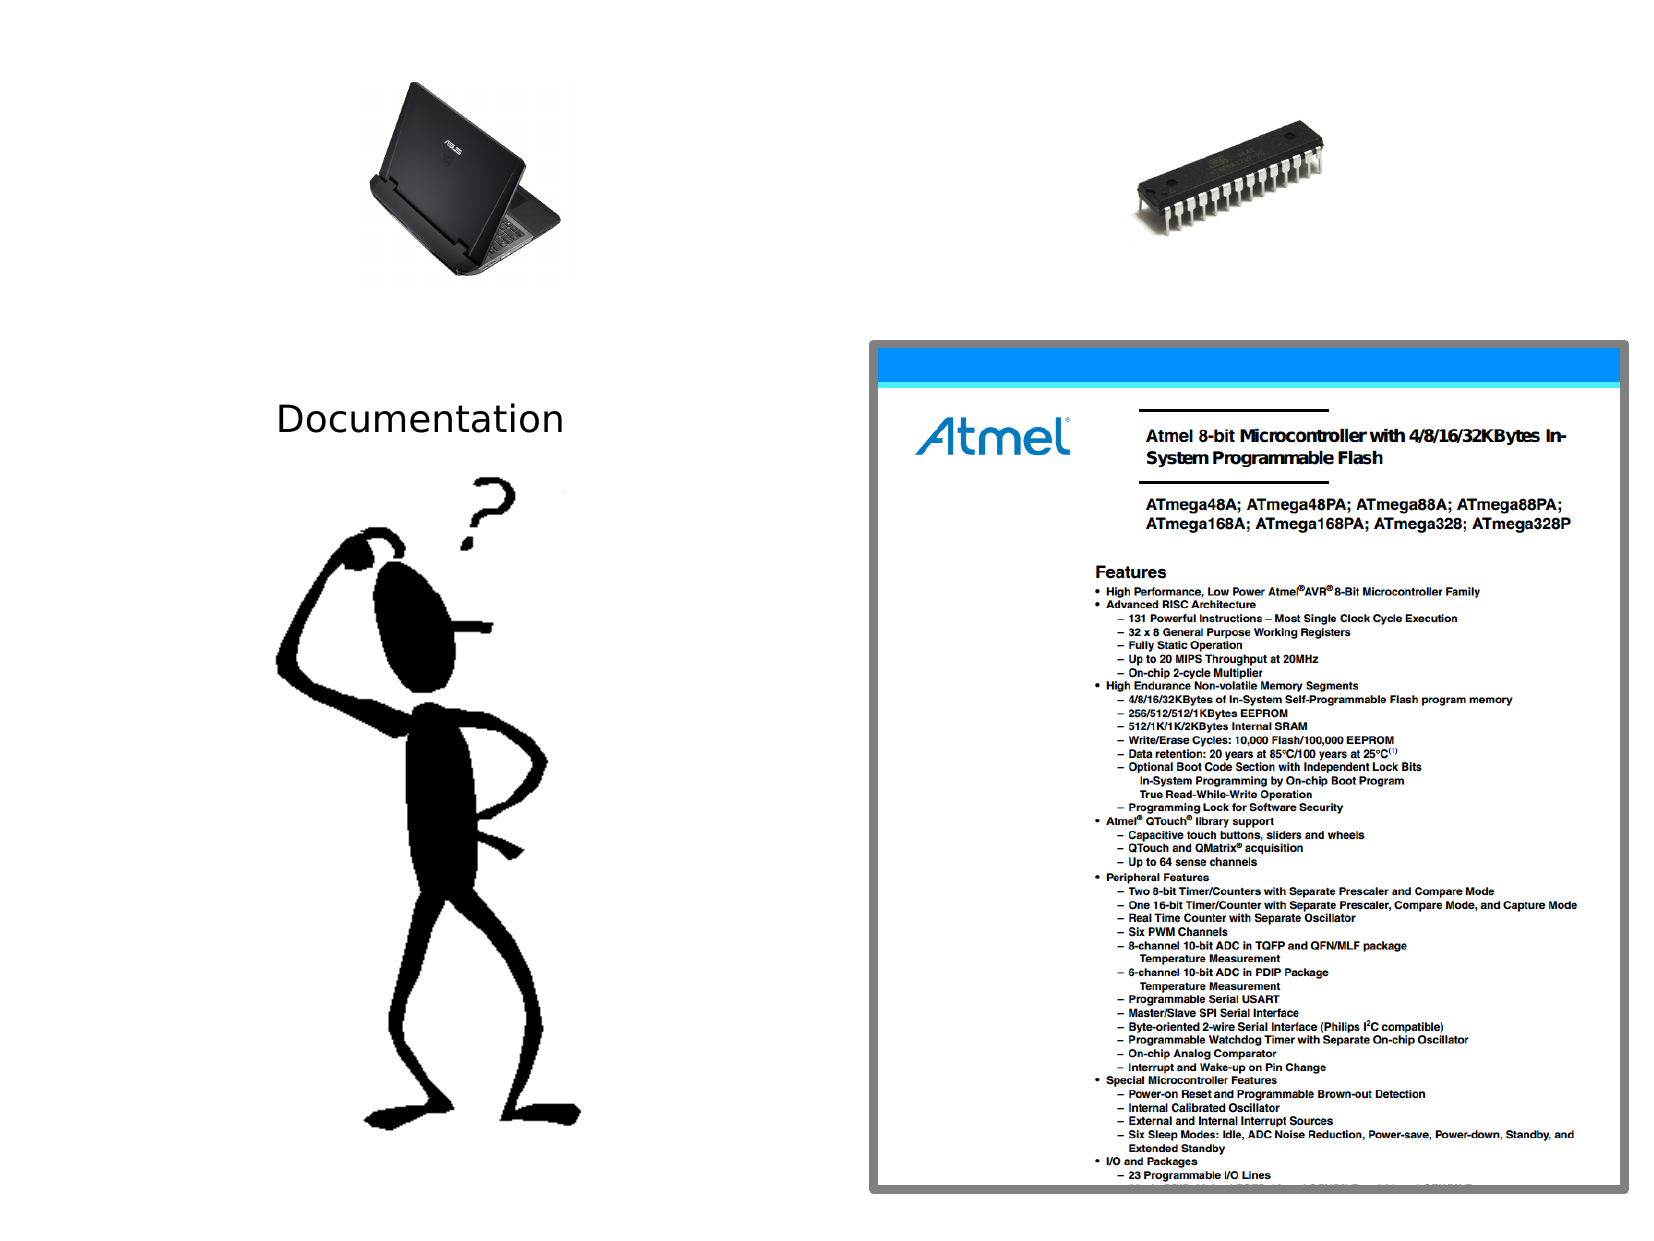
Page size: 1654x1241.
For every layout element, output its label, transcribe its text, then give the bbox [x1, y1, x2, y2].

picture [358, 74, 571, 287]
text_box Documentation [261, 390, 580, 449]
picture [878, 348, 1621, 1186]
picture [1125, 98, 1334, 256]
picture [270, 465, 589, 1141]
